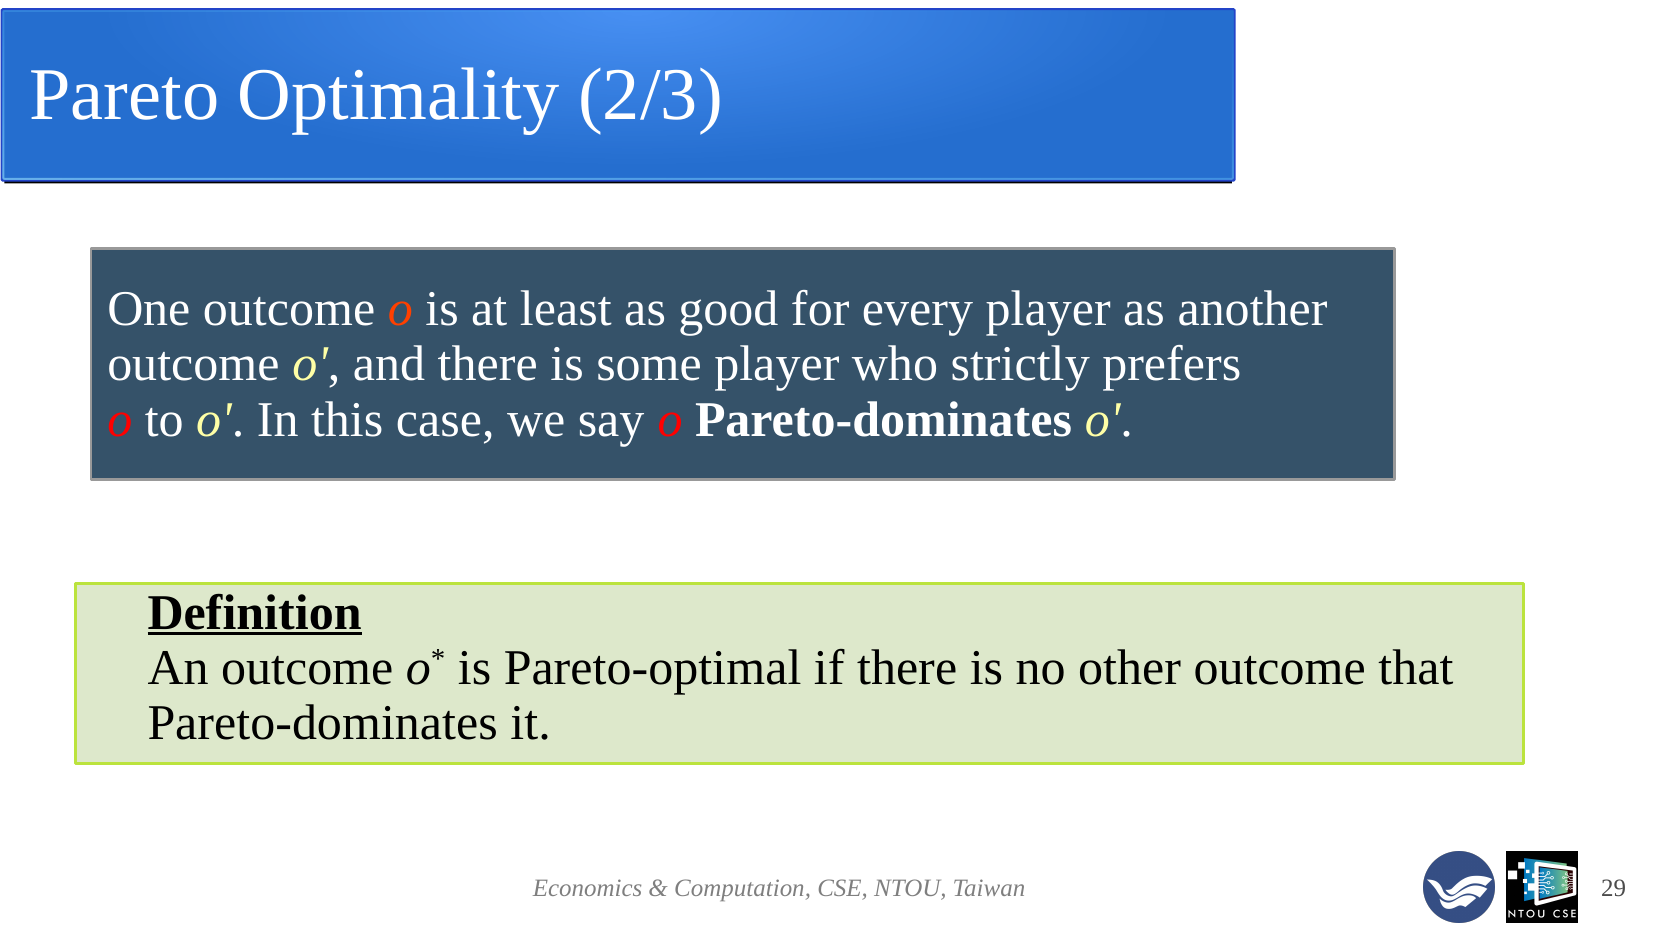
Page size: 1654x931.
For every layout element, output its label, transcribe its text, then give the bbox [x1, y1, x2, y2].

text_box One outcome o is at least as good for every player as another outcome o', and there is some player who strictly prefers o to o'. In this case, we say o Pareto-dominates o'. [91, 248, 1395, 480]
list Definition An outcome o* is Pareto-optimal if there is no other outcome that Pareto-dominates it. [75, 583, 1524, 764]
picture [1423, 851, 1495, 923]
title Pareto Optimality (2/3) [29, 17, 1138, 172]
picture [1506, 851, 1578, 923]
